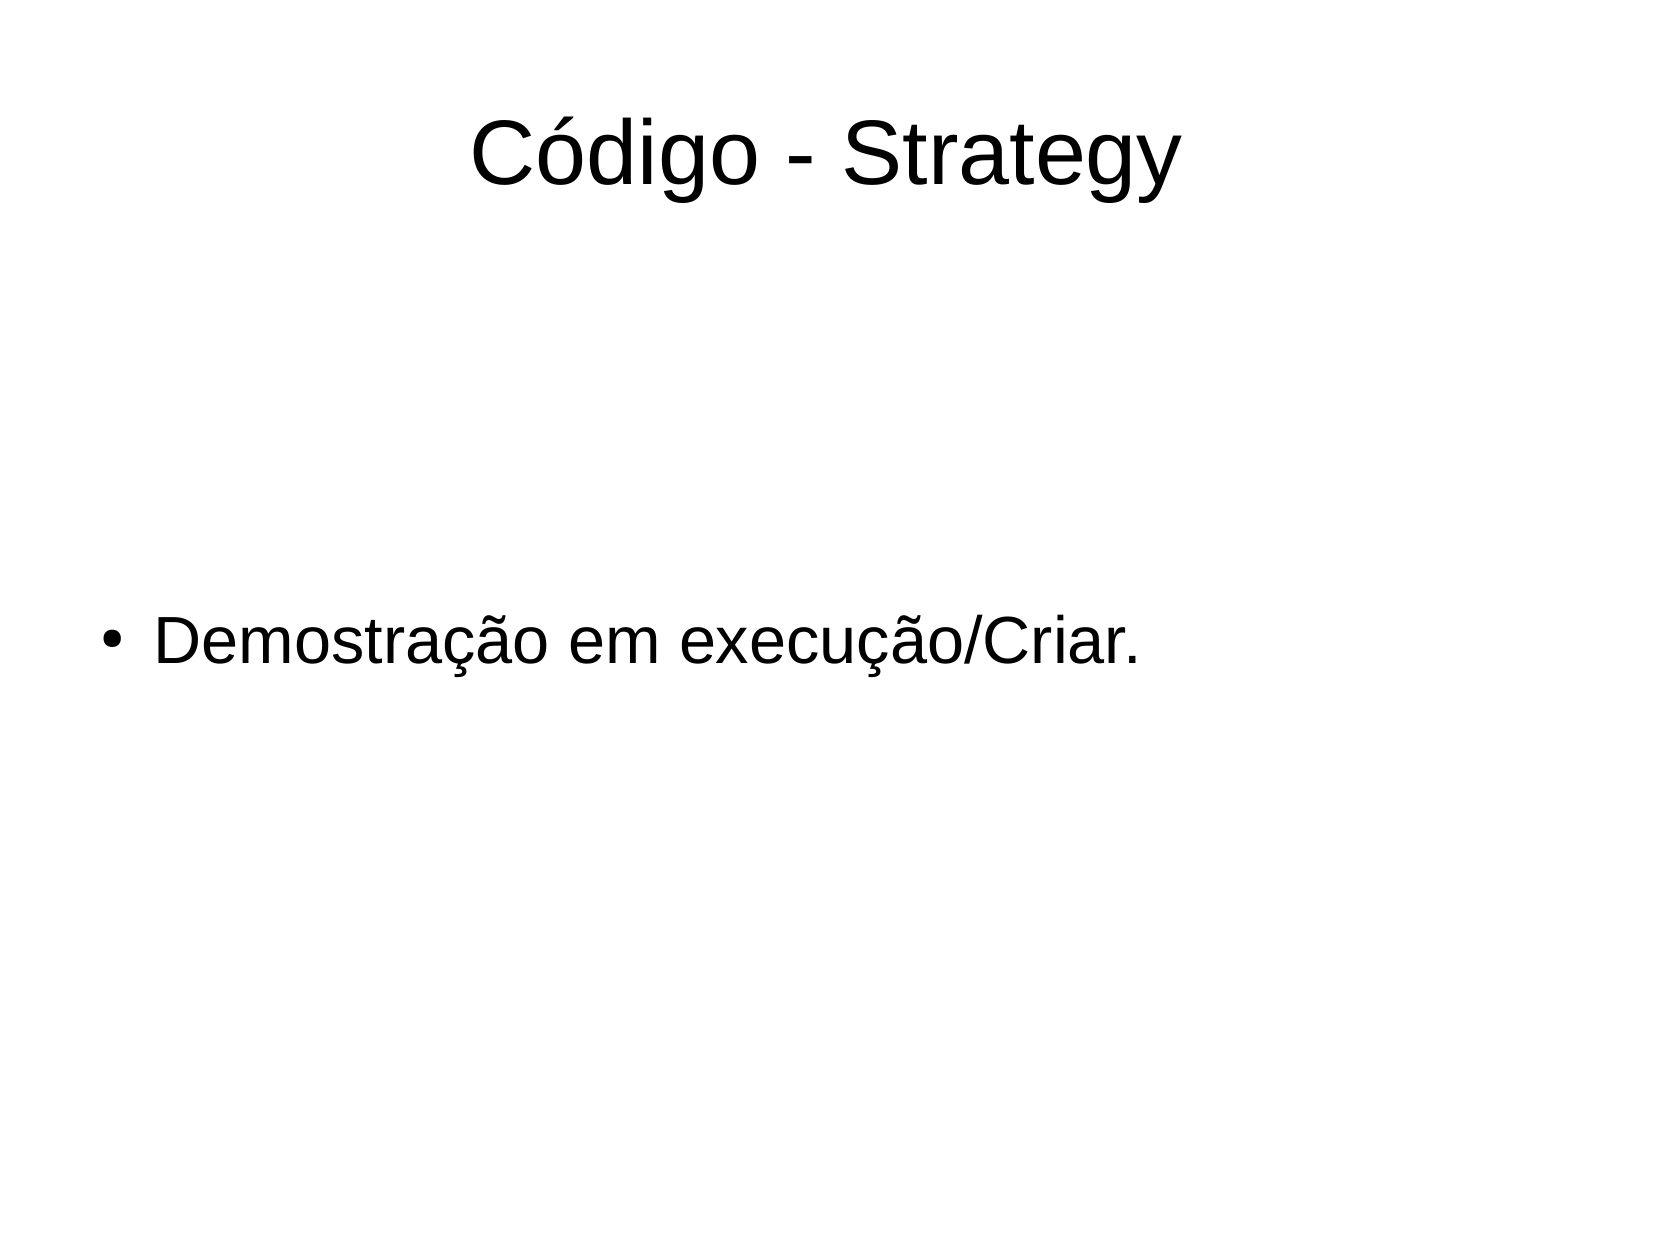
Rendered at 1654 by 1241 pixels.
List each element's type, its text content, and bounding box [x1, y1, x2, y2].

title Código - Strategy [82, 49, 1571, 257]
list Demostração em execução/Criar. [82, 290, 1571, 1010]
